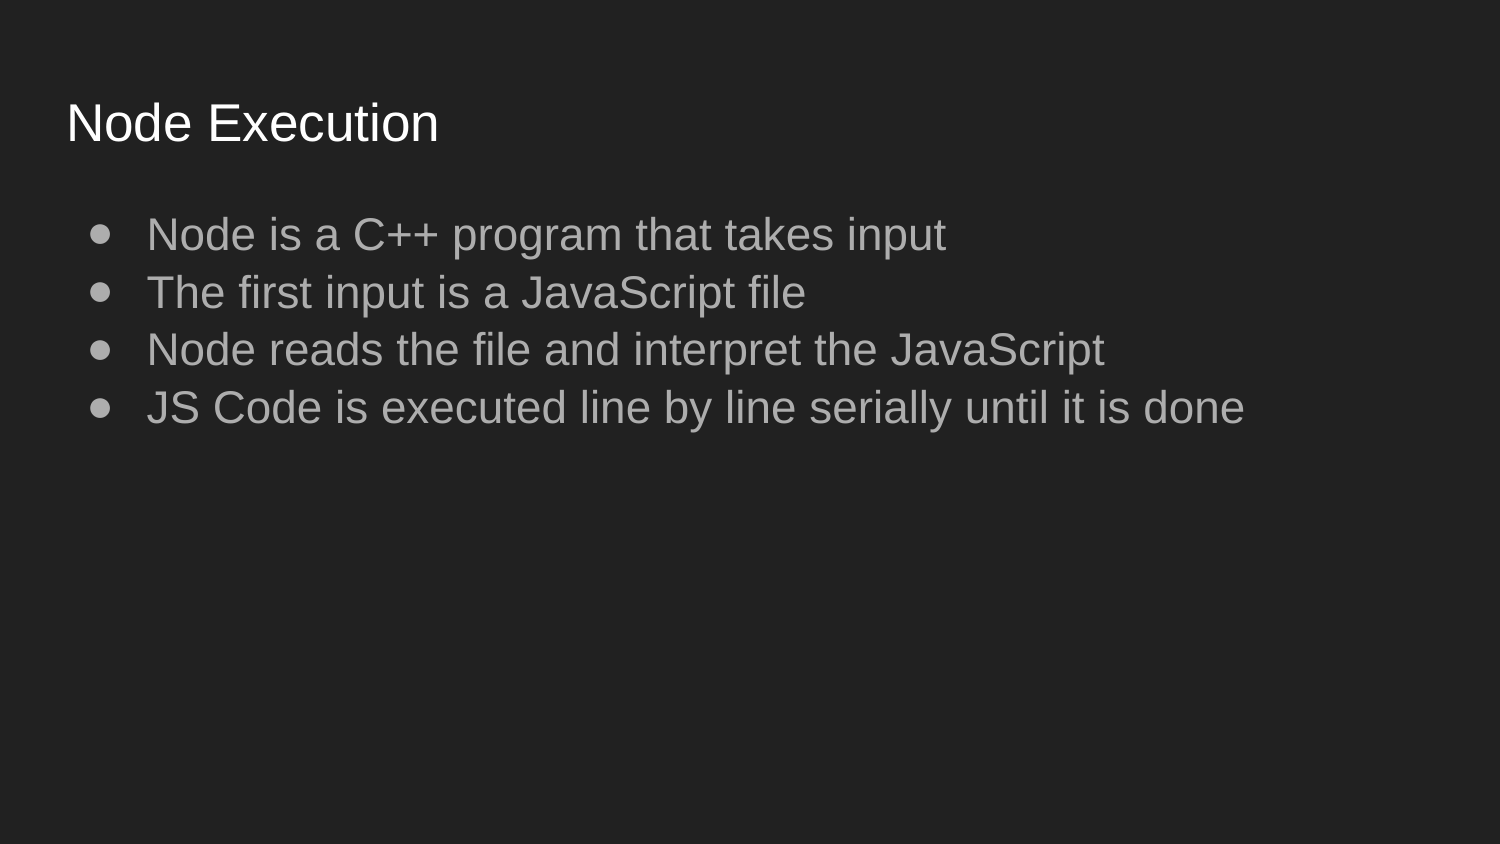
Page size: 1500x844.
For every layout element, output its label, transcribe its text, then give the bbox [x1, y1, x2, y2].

list Node is a C++ program that takes input The first input is a JavaScript file Node reads the file and interpret the JavaScript JS Code is executed line by line serially until it is done [56, 186, 1455, 493]
title Node Execution [51, 72, 1449, 167]
